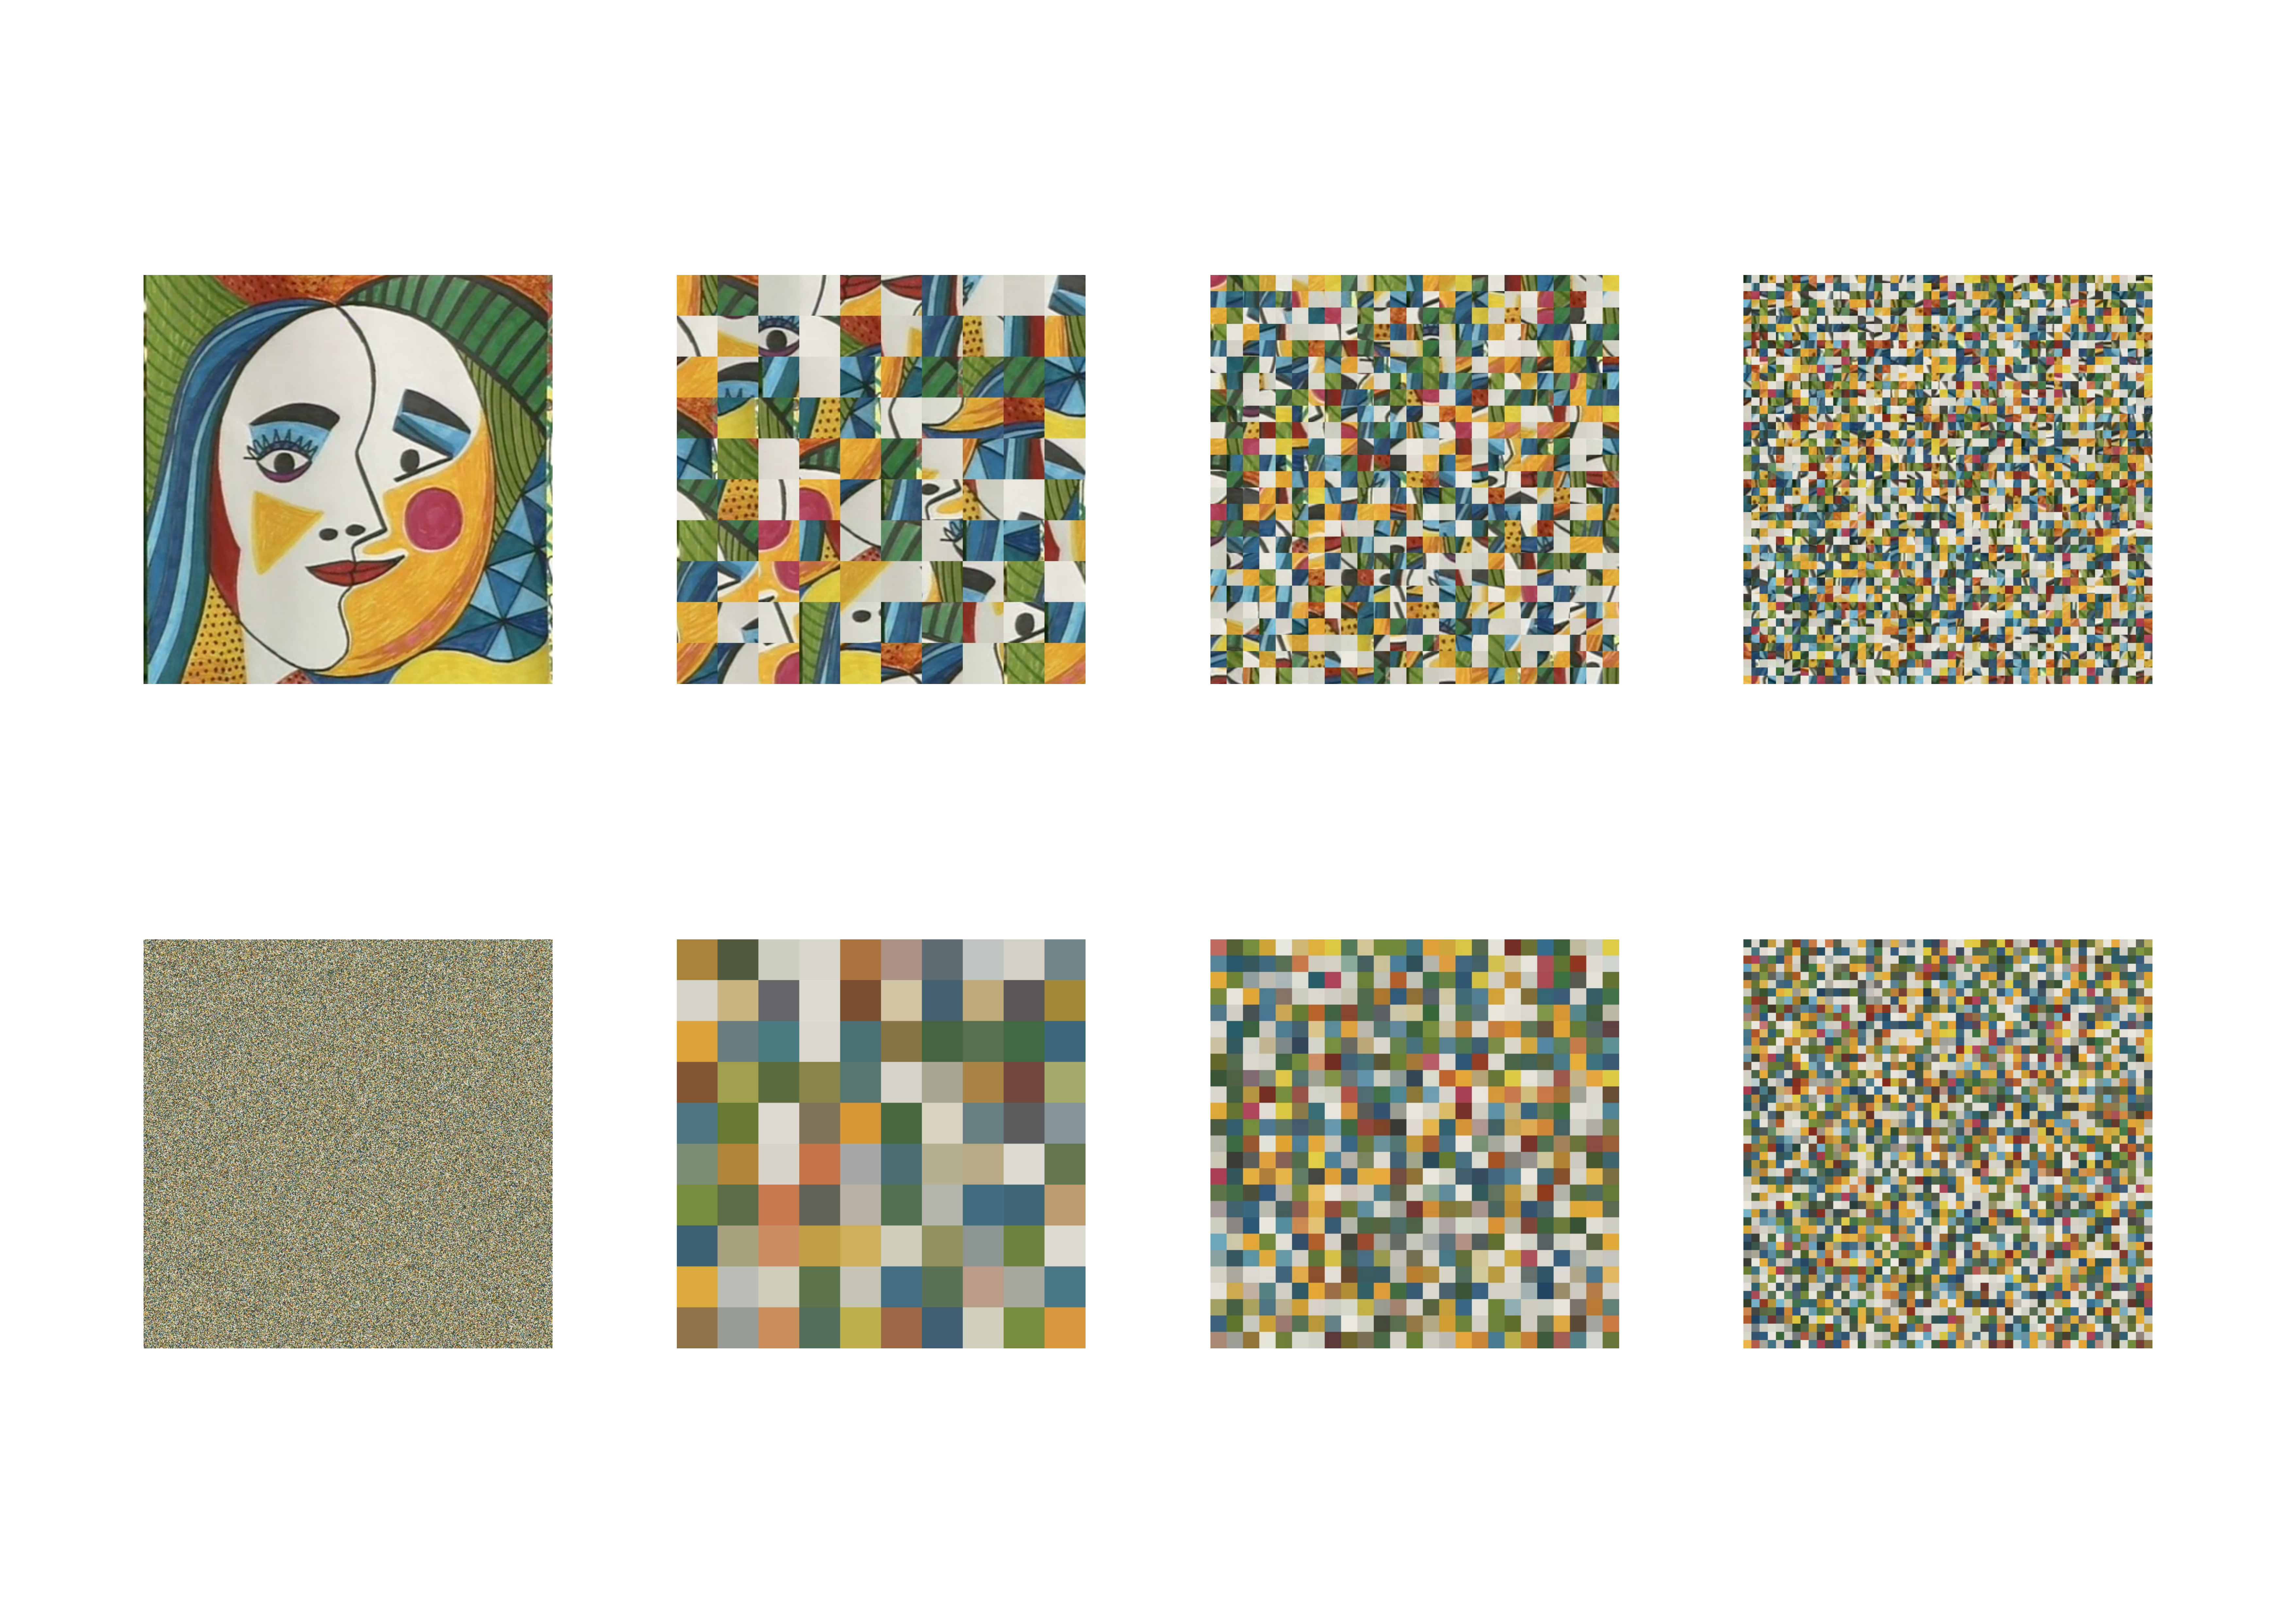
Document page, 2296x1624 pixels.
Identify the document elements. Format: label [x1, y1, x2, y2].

picture [144, 939, 553, 1348]
picture [1743, 275, 2152, 684]
picture [1743, 939, 2152, 1348]
picture [677, 939, 1086, 1348]
picture [677, 275, 1086, 684]
picture [144, 275, 553, 684]
picture [1210, 939, 1619, 1348]
picture [1210, 275, 1619, 684]
